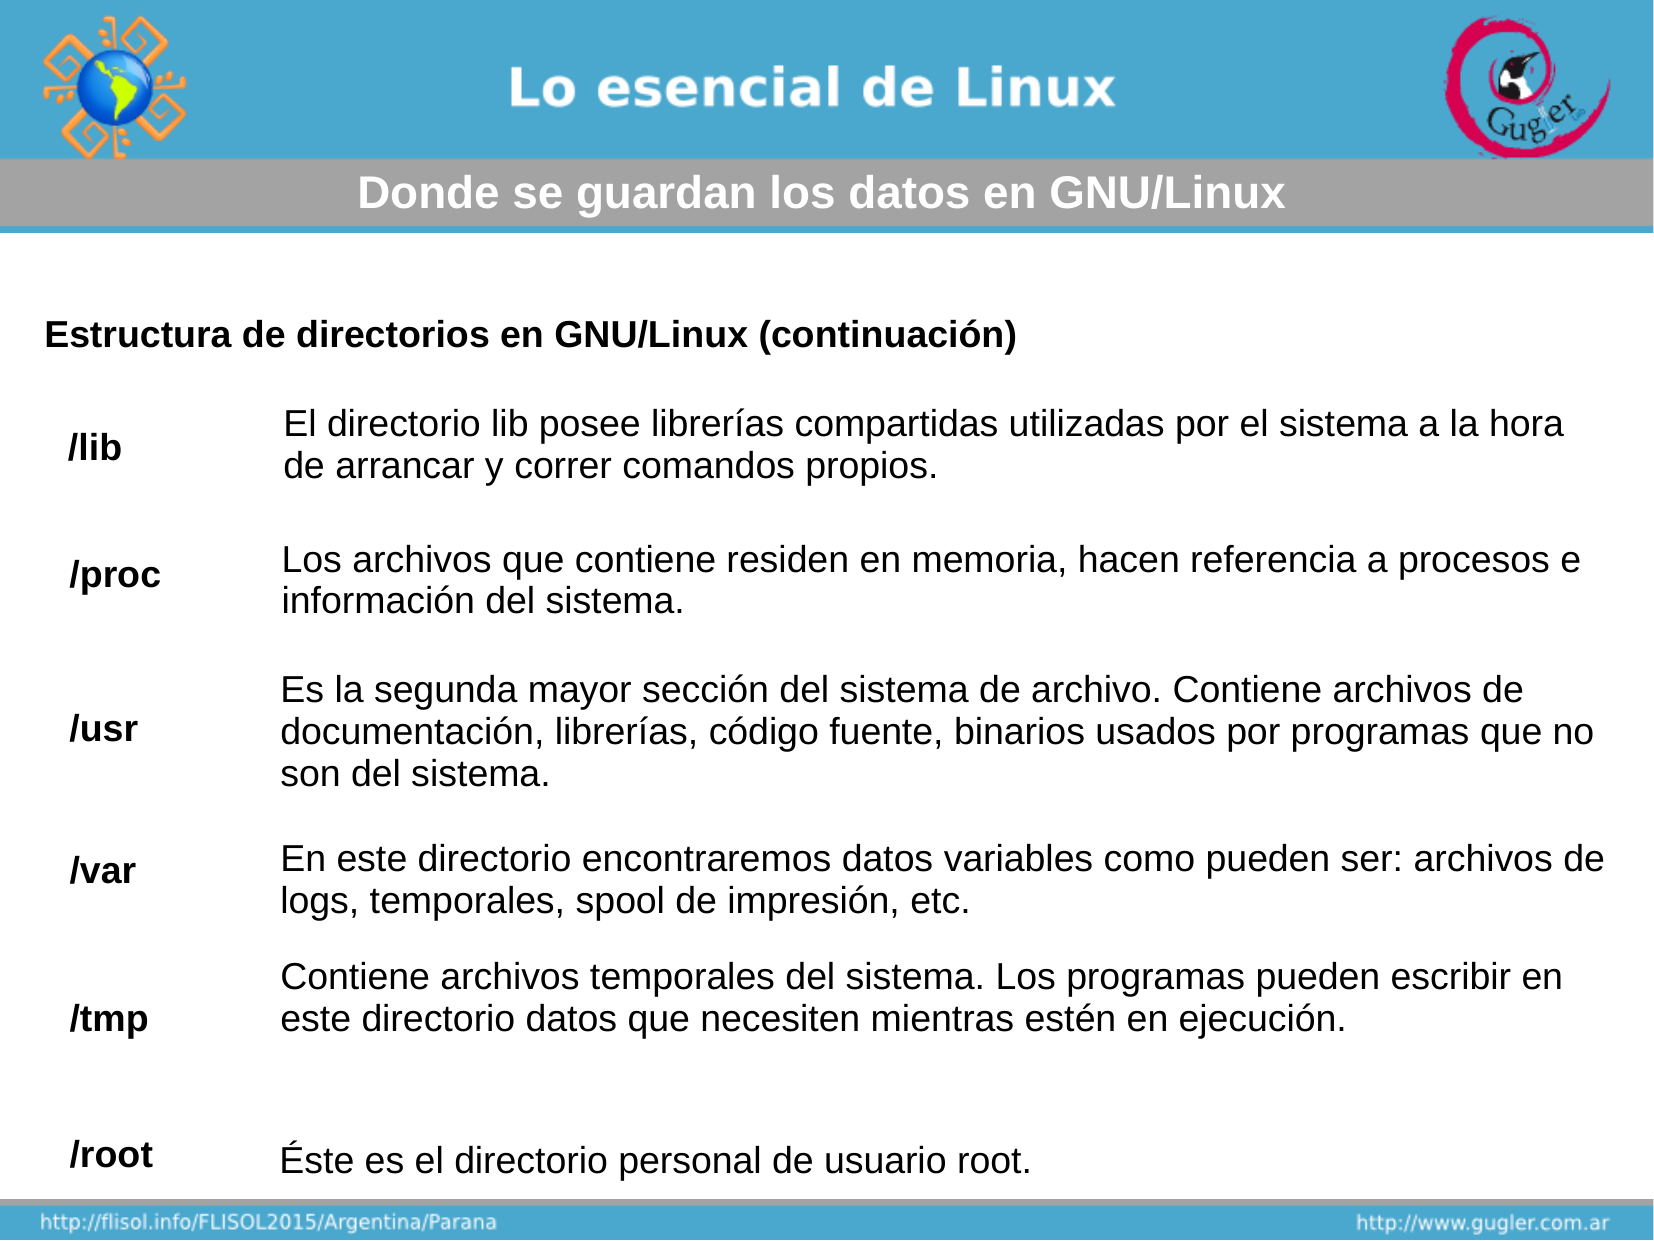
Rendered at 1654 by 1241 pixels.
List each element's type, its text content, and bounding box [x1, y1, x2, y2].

text_box /root [54, 1125, 237, 1184]
text_box Estructura de directorios en GNU/Linux (continuación) [29, 306, 1625, 363]
text_box Contiene archivos temporales del sistema. Los programas pueden escribir en este directorio datos que necesiten mientras estén en ejecución. [265, 948, 1633, 1051]
text_box El directorio lib posee librerías compartidas utilizadas por el sistema a la hora de arrancar y correr comandos propios. [268, 394, 1625, 497]
text_box Es la segunda mayor sección del sistema de archivo. Contiene archivos de documentación, librerías, código fuente, binarios usados por programas que no son del sistema. [265, 660, 1625, 807]
text_box Donde se guardan los datos en GNU/Linux [342, 159, 1341, 226]
text_box En este directorio encontraremos datos variables como pueden ser: archivos de logs, temporales, spool de impresión, etc. [265, 830, 1626, 933]
text_box /tmp [54, 989, 237, 1049]
text_box /var [54, 842, 237, 901]
text_box Los archivos que contiene residen en memoria, hacen referencia a procesos e información del sistema. [266, 530, 1625, 633]
text_box /usr [54, 700, 237, 759]
text_box Éste es el directorio personal de usuario root. [264, 1131, 1625, 1191]
text_box /lib [53, 419, 219, 477]
text_box /proc [54, 546, 237, 606]
picture [0, 0, 1654, 233]
picture [0, 1199, 1654, 1240]
